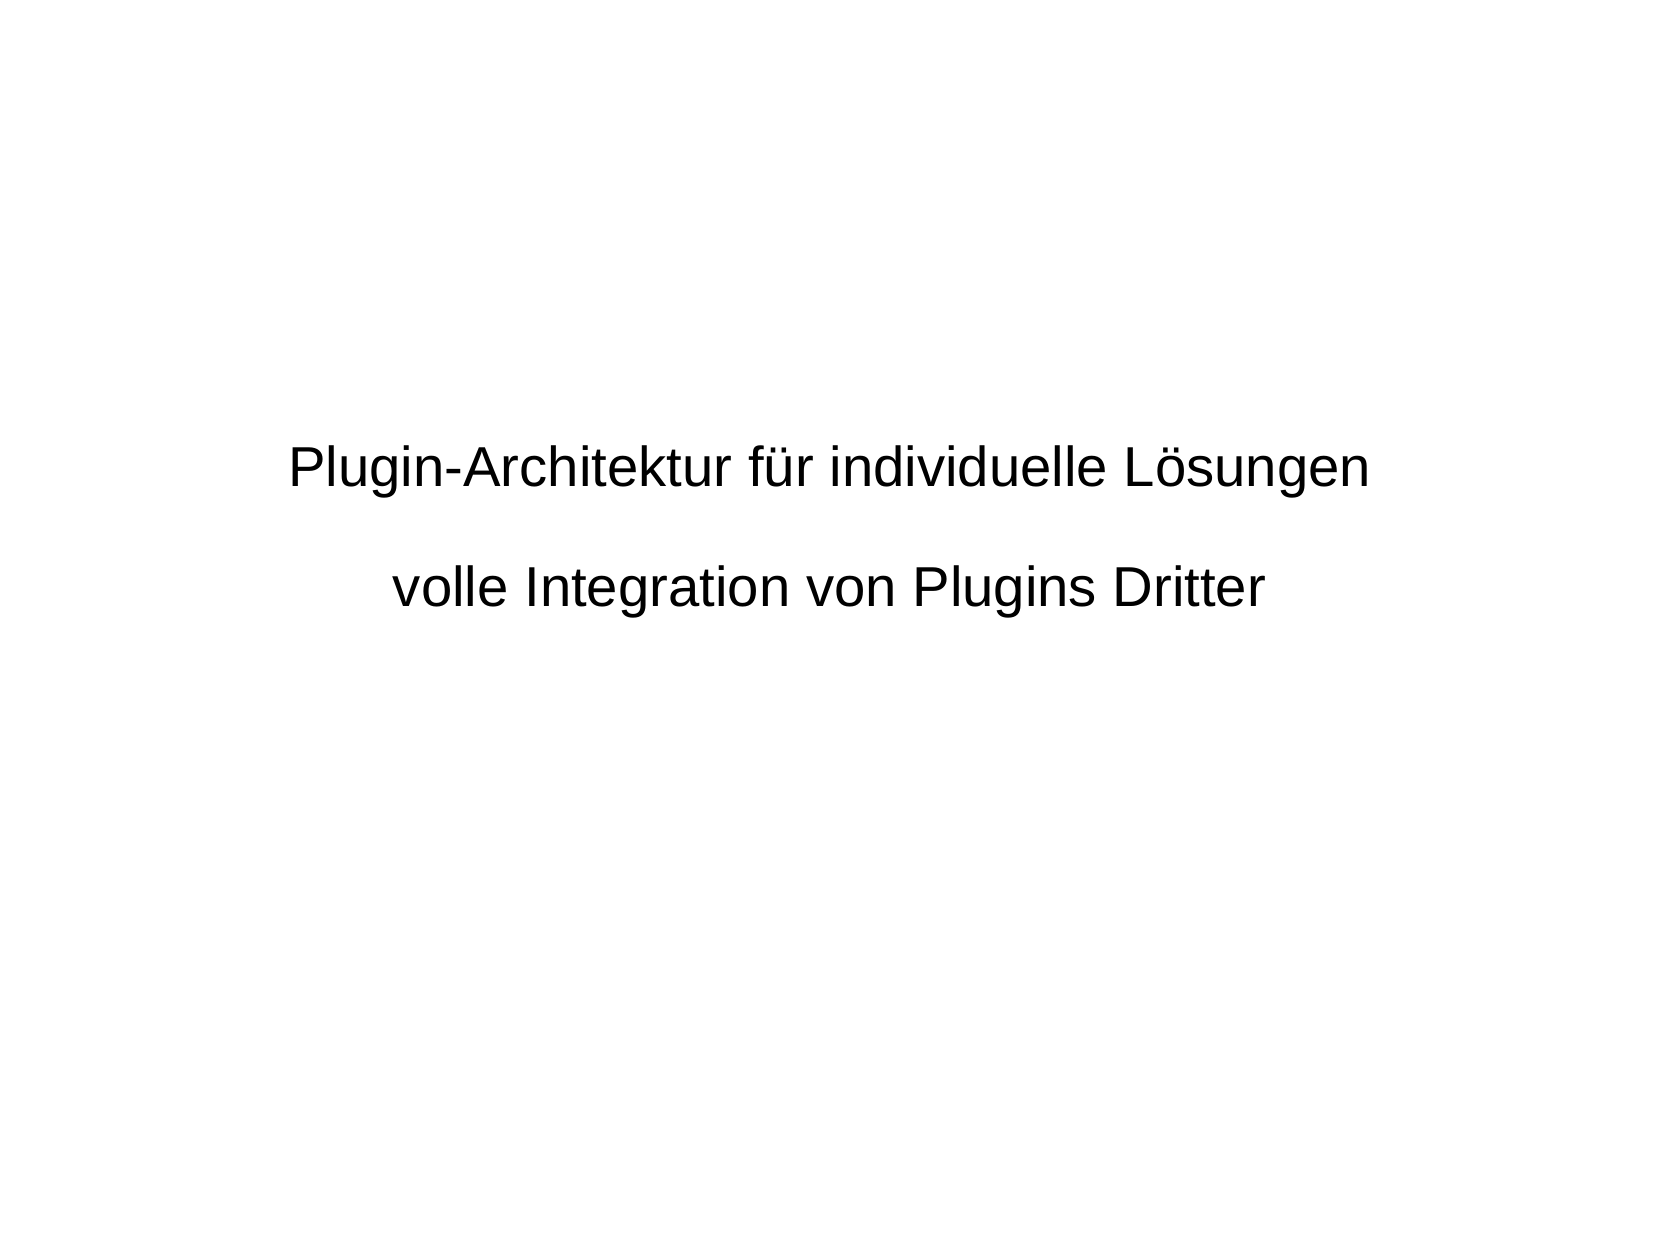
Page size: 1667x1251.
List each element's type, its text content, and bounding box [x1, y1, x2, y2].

subtitle Plugin-Architektur für individuelle Lösungen volle Integration von Plugins Dritter [0, 438, 1667, 800]
